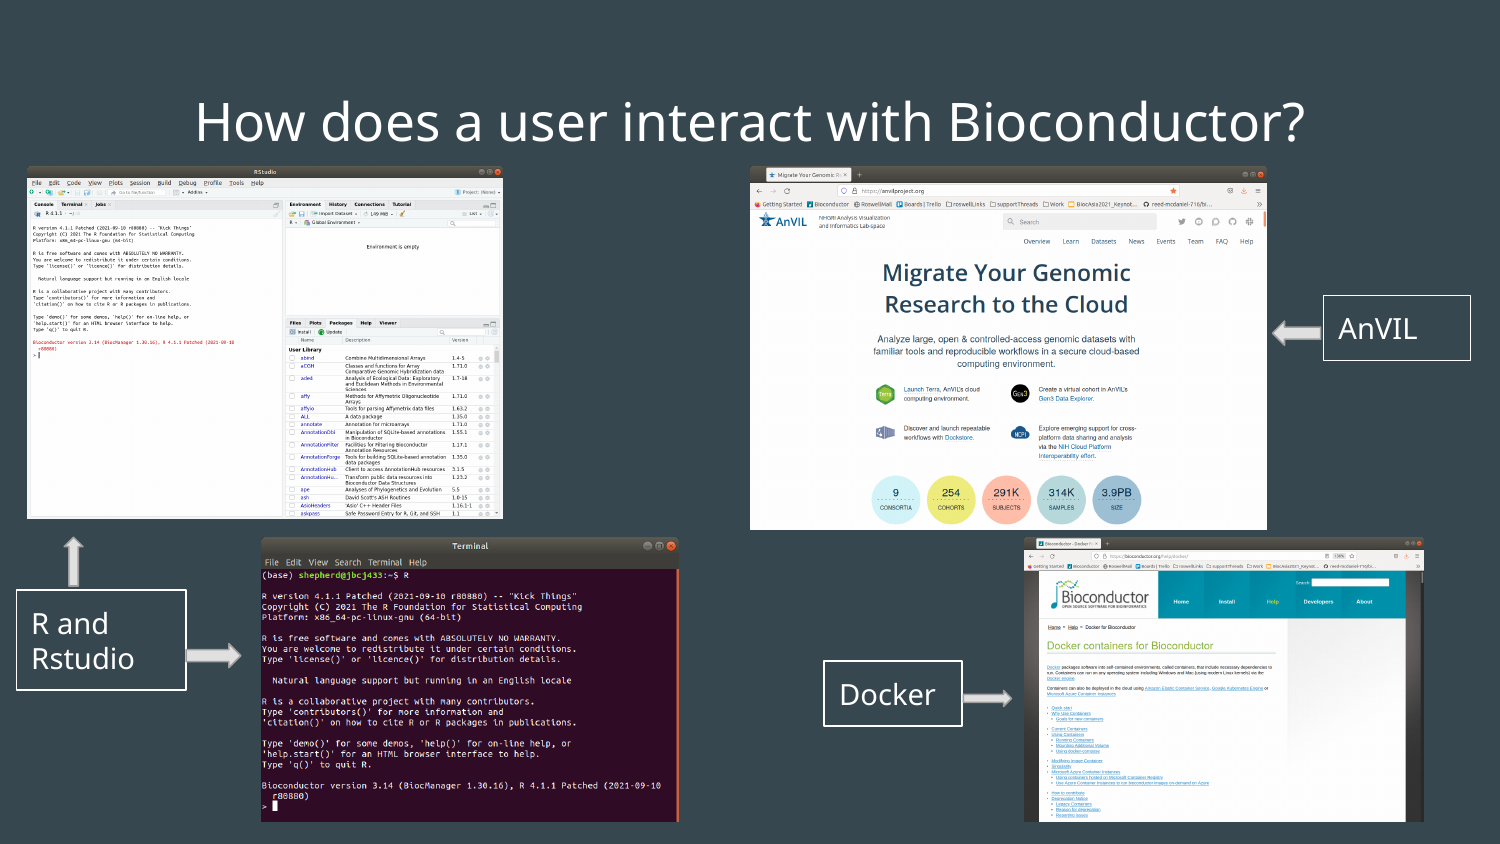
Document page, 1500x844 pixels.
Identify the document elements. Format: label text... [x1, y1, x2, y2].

text_box [186, 643, 241, 668]
text_box [1272, 321, 1321, 346]
picture [1024, 537, 1424, 822]
title How does a user interact with Bioconductor? [51, 72, 1449, 167]
text_box R and Rstudio [16, 590, 187, 691]
text_box Docker [824, 660, 963, 726]
picture [27, 166, 503, 519]
text_box AnVIL [1323, 295, 1471, 361]
picture [750, 166, 1267, 530]
picture [261, 537, 679, 822]
text_box [963, 690, 1012, 707]
text_box [64, 537, 83, 587]
